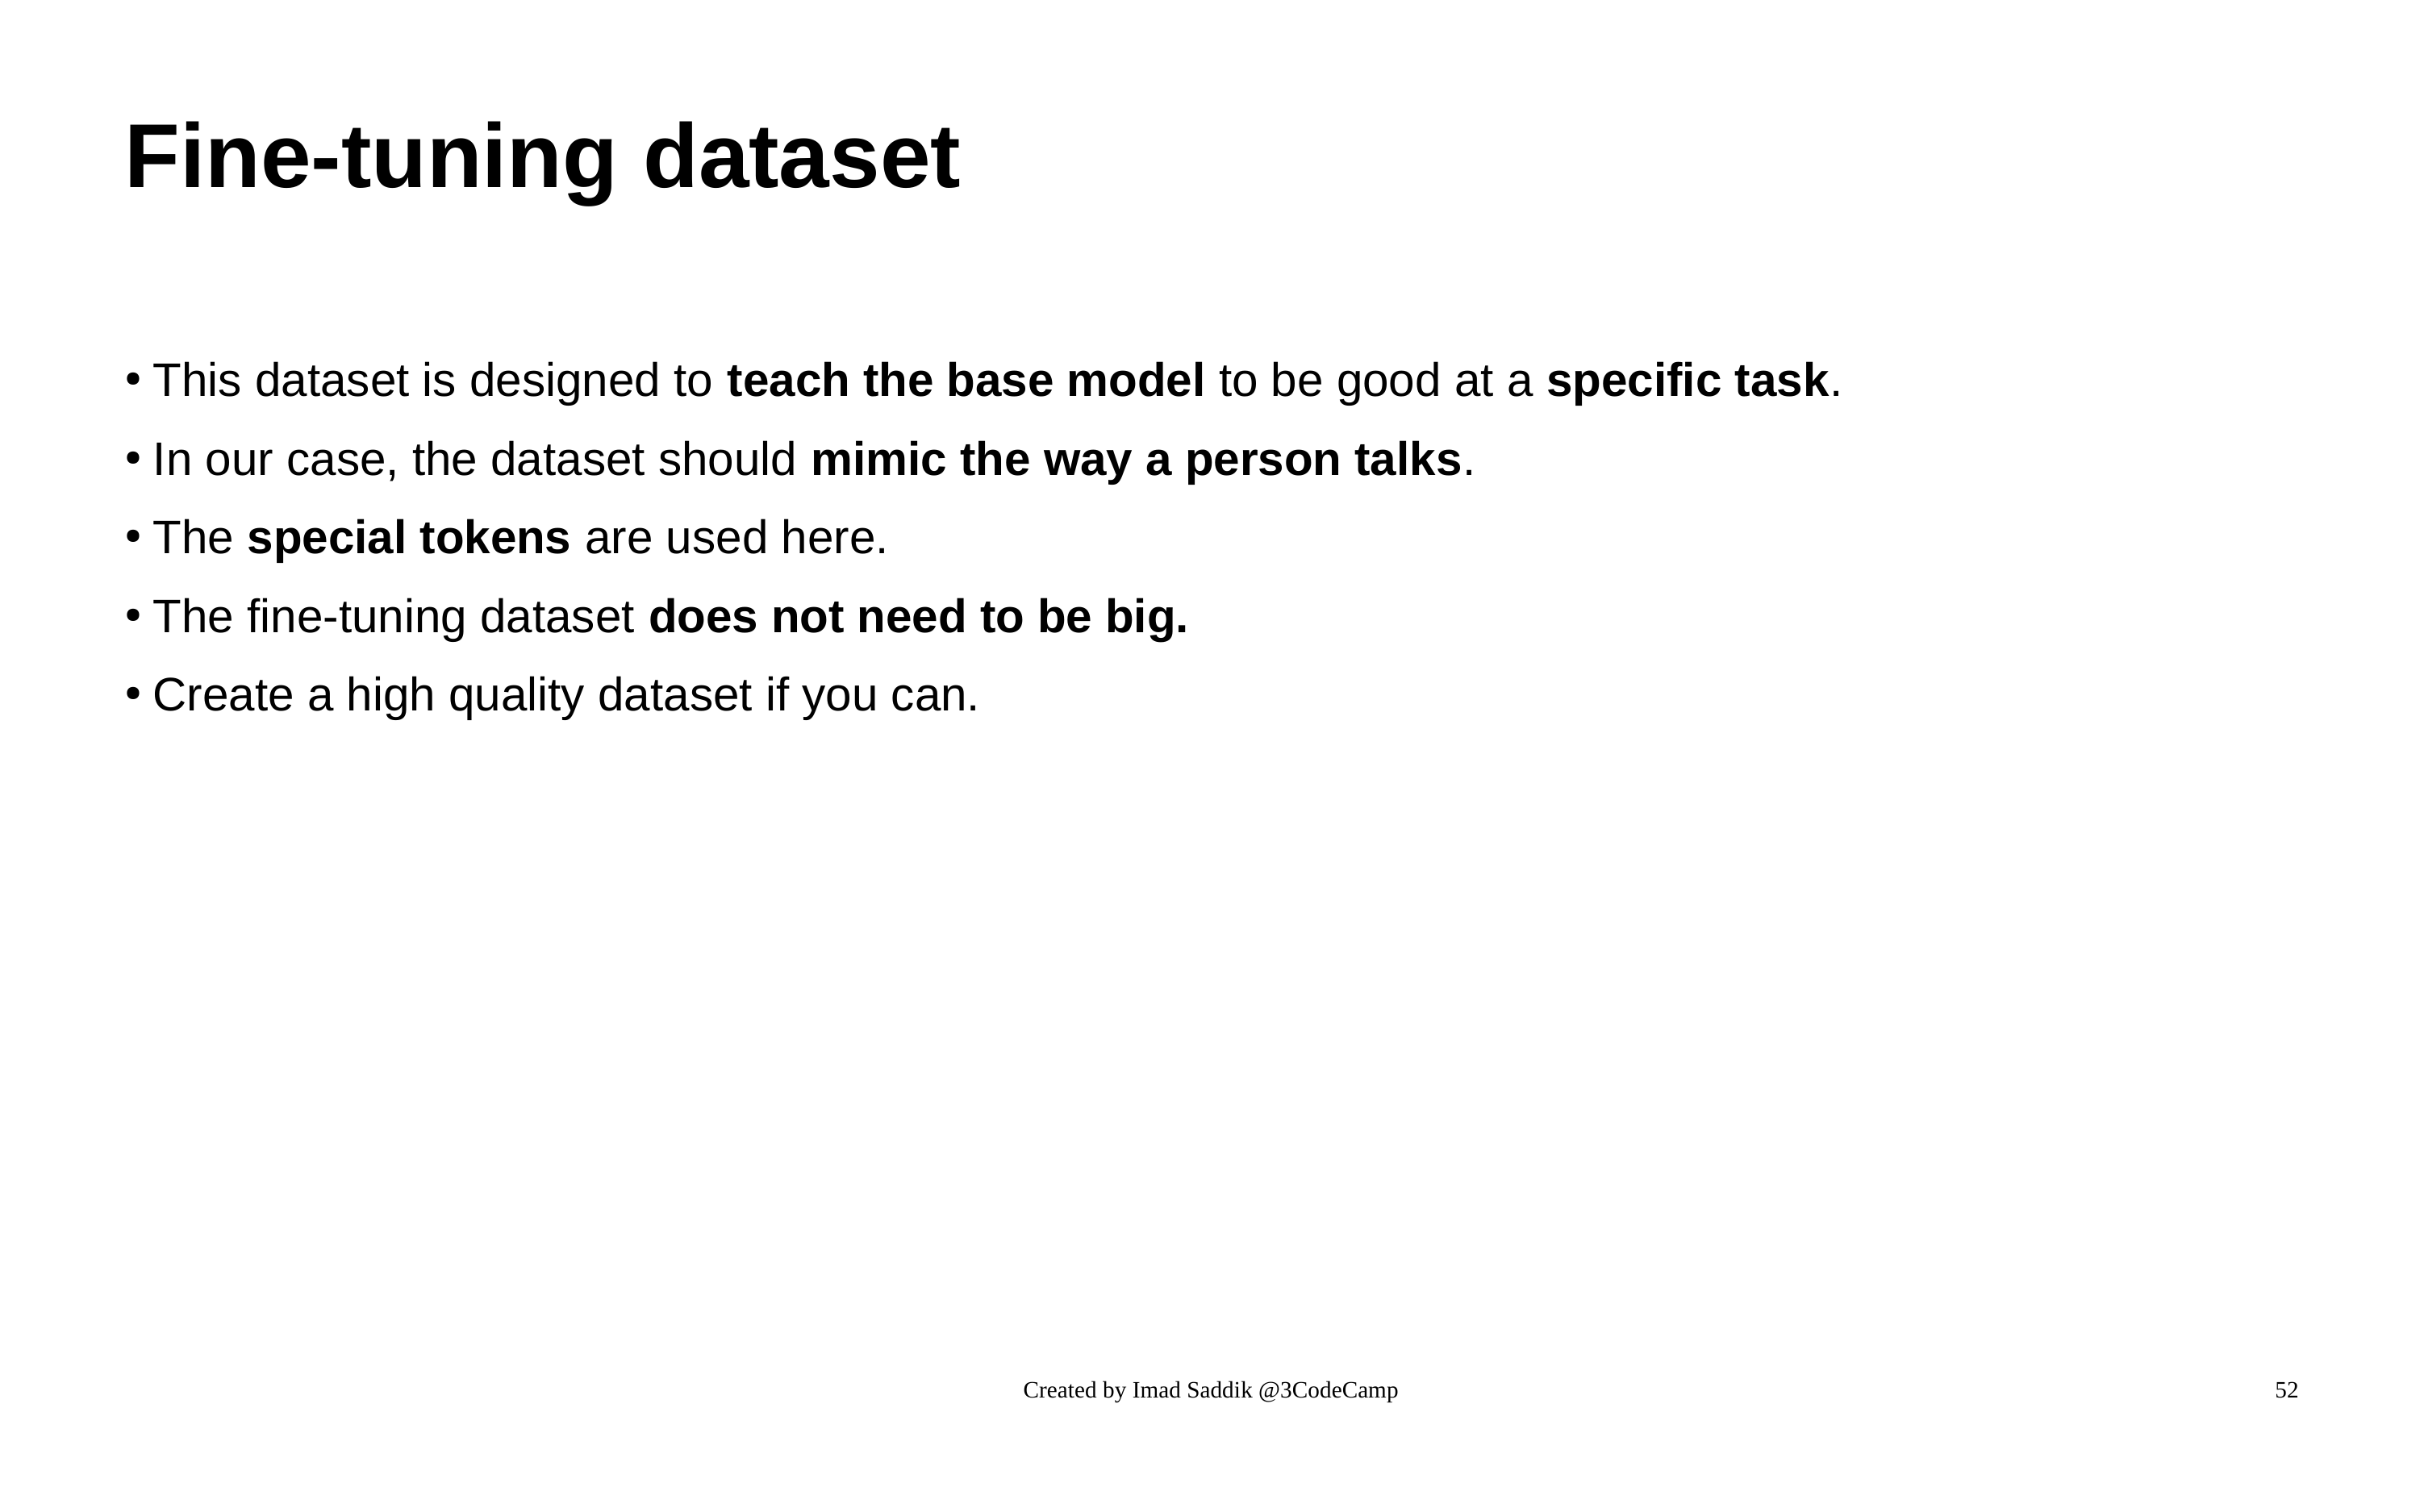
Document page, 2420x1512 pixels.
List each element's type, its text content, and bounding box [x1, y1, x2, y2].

text_box This dataset is designed to teach the base model to be good at a specific task. In our case, the dataset should mimic the way a person talks. The special tokens are used here. The fine-tuning dataset does not need to be big. Create a high quality dataset if you can. [112, 322, 1906, 727]
text_box Fine-tuning dataset [112, 61, 1664, 251]
